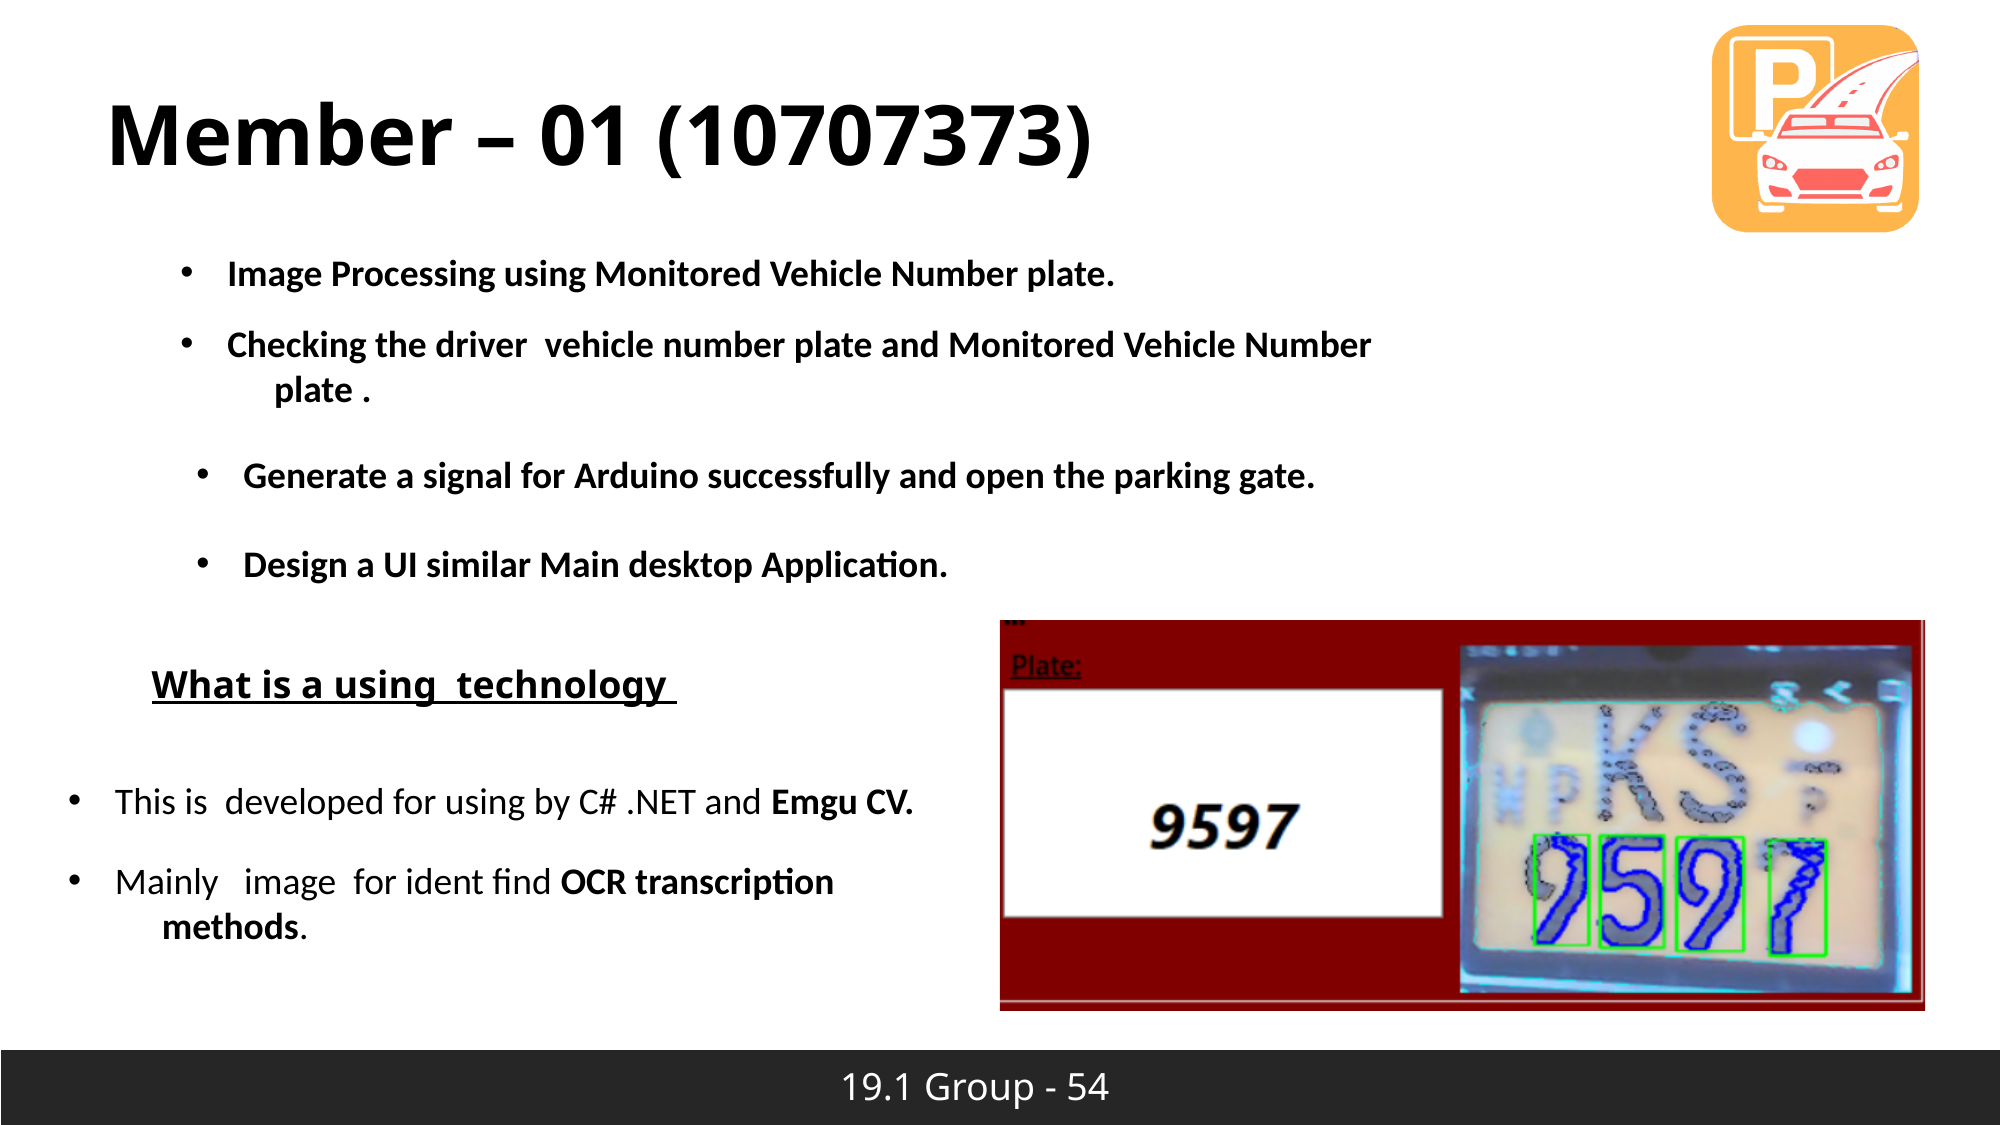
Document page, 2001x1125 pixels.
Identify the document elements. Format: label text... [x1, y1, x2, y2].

text_box 19.1 Group - 54 [825, 1055, 1108, 1125]
picture [999, 620, 1926, 1011]
text_box This is developed for using by C# .NET and Emgu CV. [53, 769, 949, 830]
picture [1709, 22, 1930, 243]
text_box Member – 01 (10707373) [0, 74, 1519, 191]
text_box Image Processing using Monitored Vehicle Number plate. [165, 241, 1409, 312]
text_box What is a using technology [136, 653, 762, 714]
text_box Checking the driver vehicle number plate and Monitored Vehicle Number plate . [165, 312, 1409, 464]
text_box Generate a signal for Arduino successfully and open the parking gate. [181, 443, 1342, 505]
text_box Mainly image for ident find OCR transcription methods. [53, 849, 906, 956]
text_box Design a UI similar Main desktop Application. [181, 532, 1342, 593]
